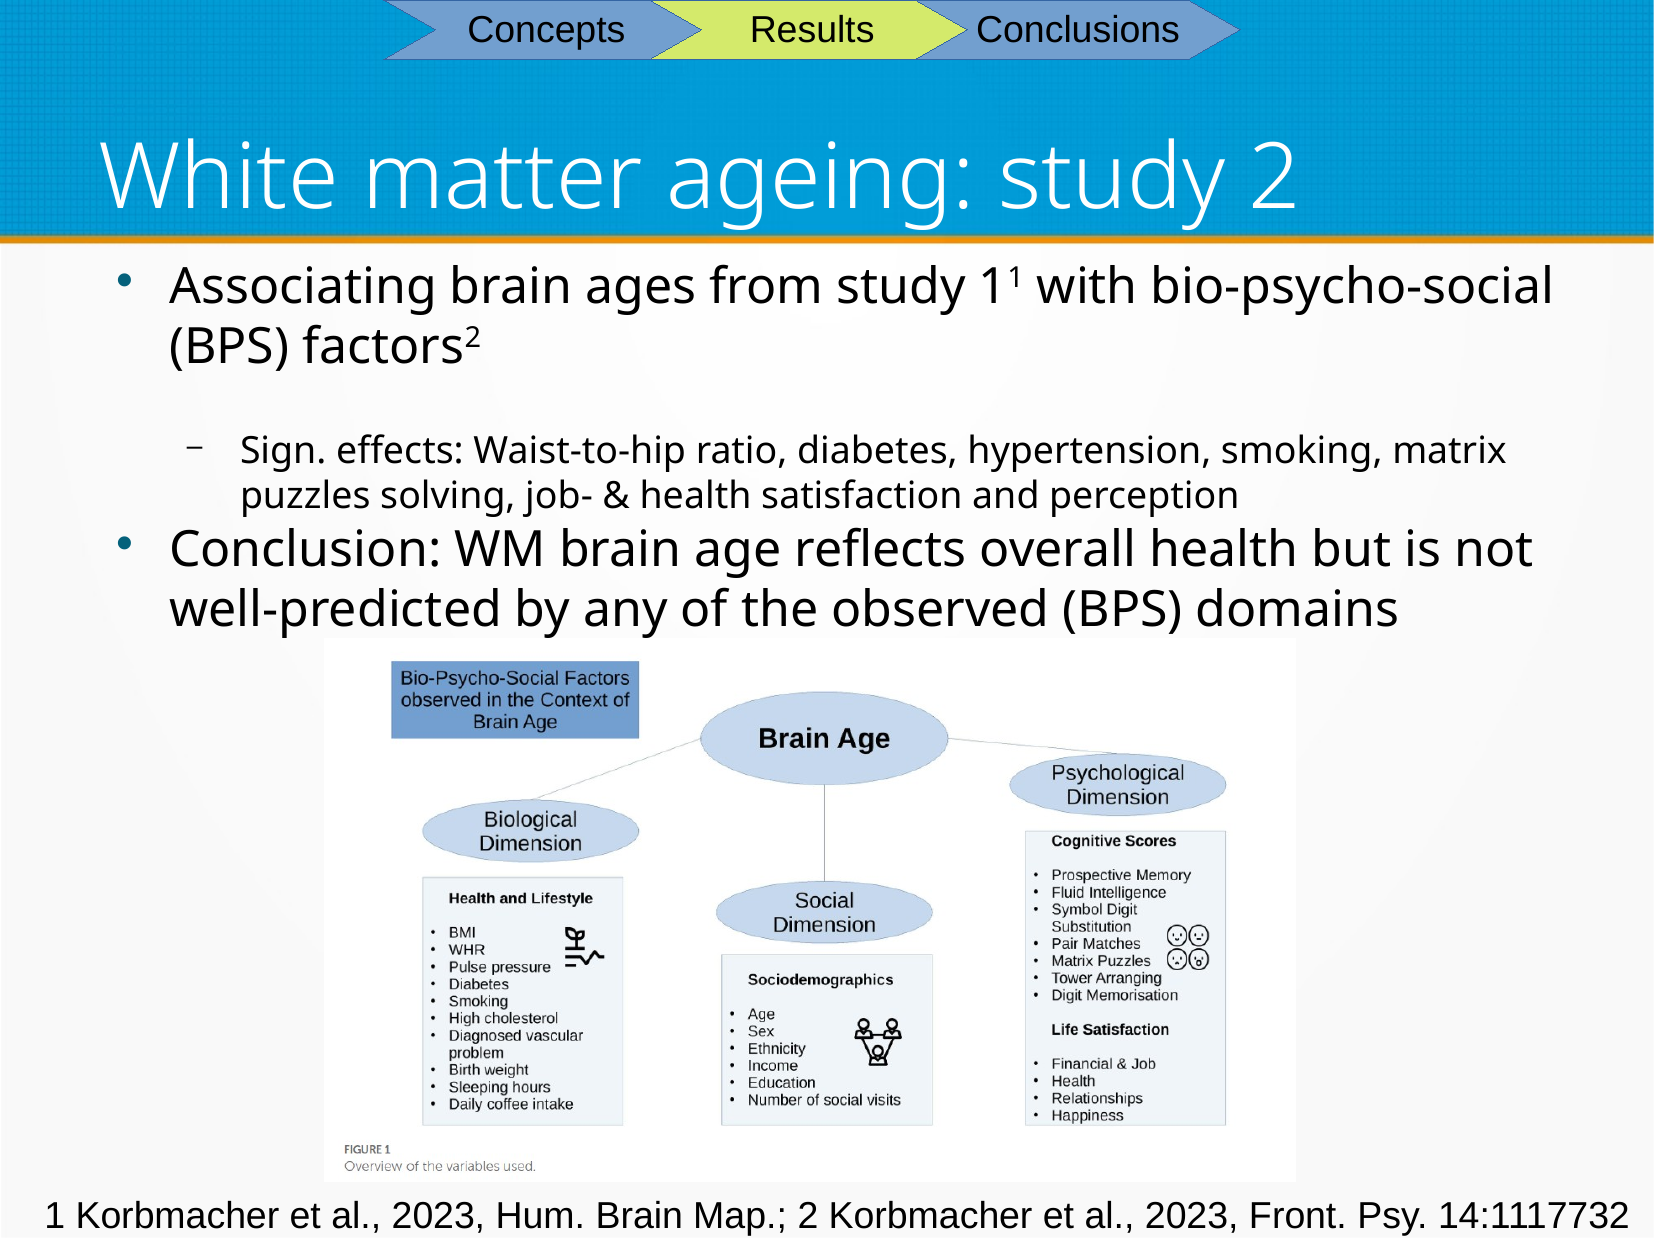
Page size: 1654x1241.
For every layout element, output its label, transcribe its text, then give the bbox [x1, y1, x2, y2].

list Associating brain ages from study 11 with bio-psycho-social (BPS) factors2 Sign. effects: Waist-to-hip ratio, diabetes, hypertension, smoking, matrix puzzles solving, job- & health satisfaction and perception Conclusion: WM brain age reflects overall health but is not well-predicted by any of the observed (BPS) domains [98, 253, 1625, 650]
text_box Conclusions [915, 0, 1241, 60]
text_box Results [649, 0, 966, 60]
text_box Concepts [383, 0, 700, 60]
picture [0, 233, 1654, 1241]
text_box 1 Korbmacher et al., 2023, Hum. Brain Map.; 2 Korbmacher et al., 2023, Front. Psy. 14:1117732 [29, 1183, 1654, 1240]
title White matter ageing: study 2 [98, 19, 1654, 227]
